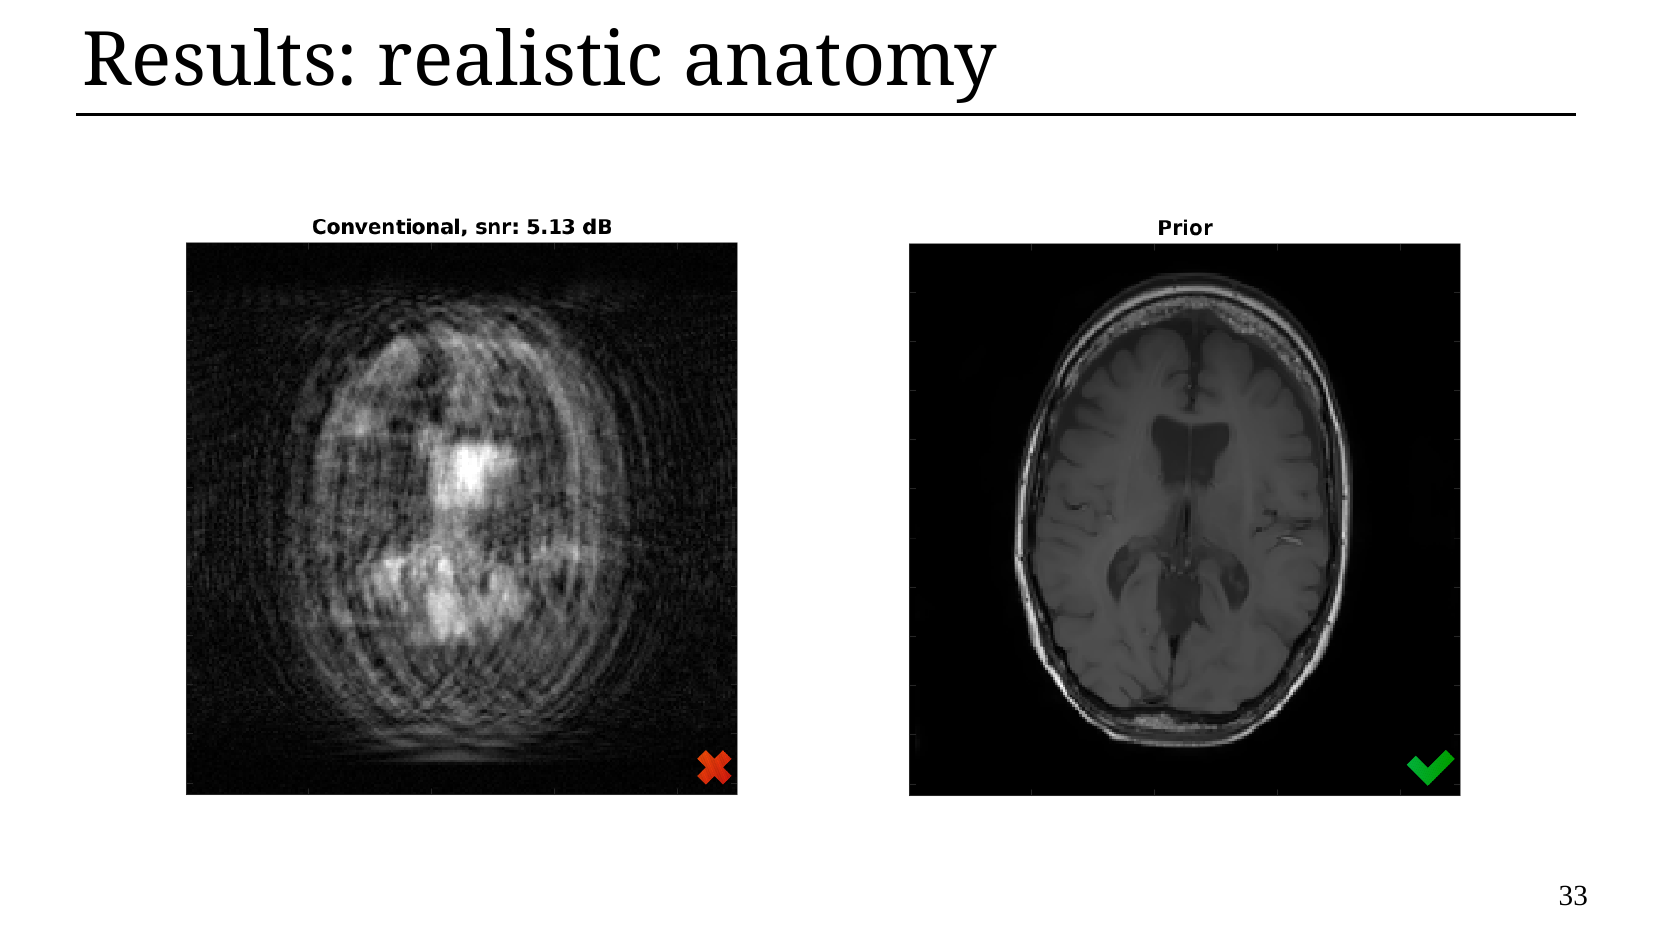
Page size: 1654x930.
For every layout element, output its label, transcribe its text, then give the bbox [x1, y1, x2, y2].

title Results: realistic anatomy [82, 7, 1571, 106]
picture [30, 192, 1588, 870]
